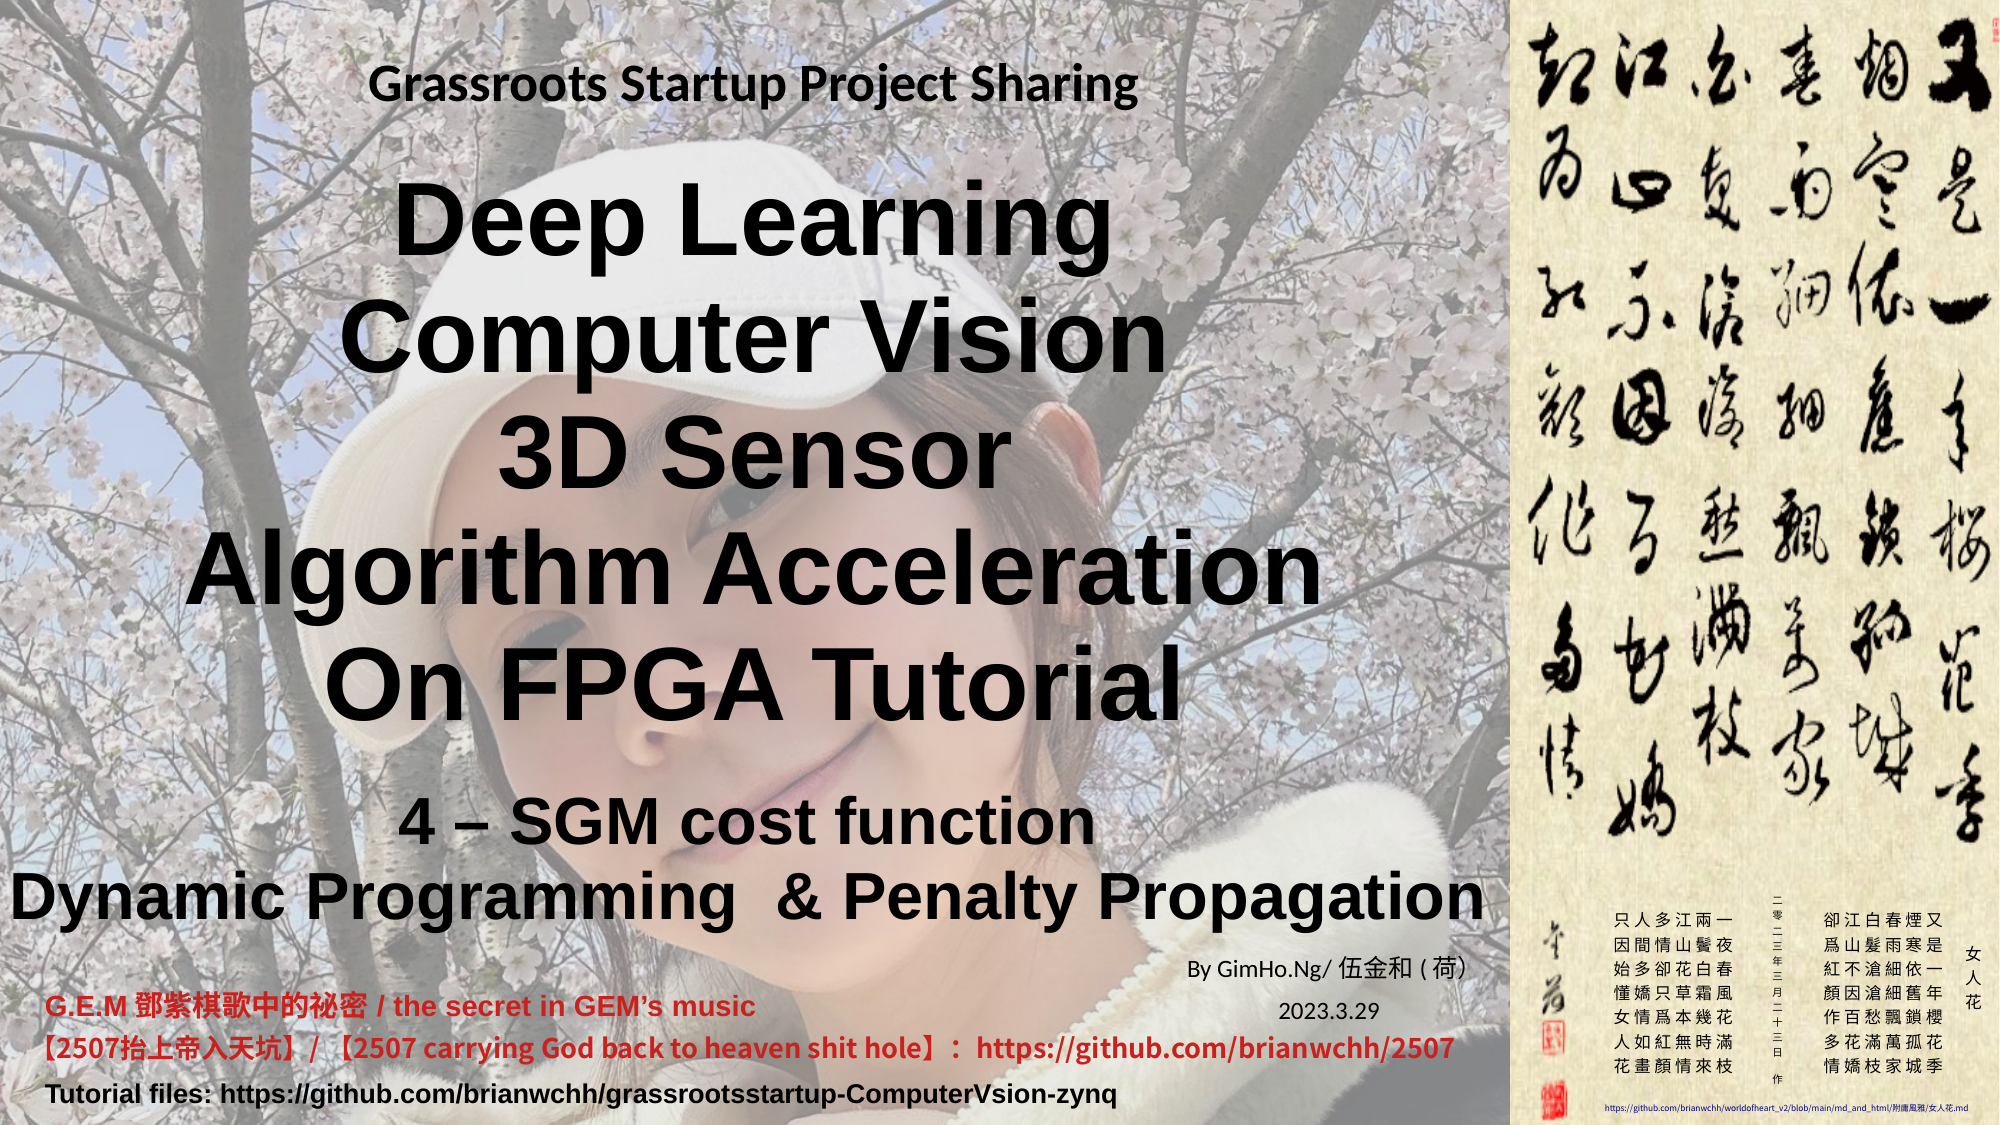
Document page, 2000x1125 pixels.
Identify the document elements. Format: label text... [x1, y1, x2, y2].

text_box 只 人 多 江 兩 一 因 間 情 山 鬢 夜 始 多 卻 花 白 春 懂 嬌 只 草 霜 風 女 情 爲 本 幾 花 人 如 紅 無 時 滿 花 畫 顏 情 來 枝 [1590, 900, 1756, 1085]
text_box 女人花 [1966, 915, 1981, 1036]
text_box Tutorial files: https://github.com/brianwchh/grassrootsstartup-ComputerVsion-zynq [30, 1071, 1516, 1125]
text_box 4 – SGM cost function Dynamic Programming & Penalty Propagation [0, 776, 1504, 942]
text_box Deep Learning Computer Vision 3D Sensor Algorithm Acceleration On FPGA Tutorial [0, 154, 1510, 751]
text_box 二 零 二 三 年 三 月 二 十 三 日 作 [1770, 885, 1786, 1095]
text_box Grassroots Startup Project Sharing [361, 39, 1148, 120]
text_box 【2507抬上帝入天坑】/ 【2507 carrying God back to heaven shit hole】：https://github.com/brianwchh/2507 [15, 1020, 1501, 1074]
text_box 卻 江 白 春 煙 又 爲 山 髮 雨 寒 是 紅 不 滄 細 依 一 顏 因 滄 細 舊 年 作 百 愁 飄 鎖 櫻 多 花 滿 萬 孤 花 情 嬌 枝 家 城 季 [1800, 900, 1966, 1085]
text_box By GimHo.Ng/伍金和(荷） 2023.3.29 [1140, 945, 1510, 1032]
text_box https://github.com/brianwchh/worldofheart_v2/blob/main/md_and_html/附庸風雅/女人花.md [1590, 1095, 1996, 1122]
text_box G.E.M鄧紫棋歌中的祕密/ the secret in GEM’s music [30, 975, 901, 1020]
picture [0, 0, 2000, 1125]
